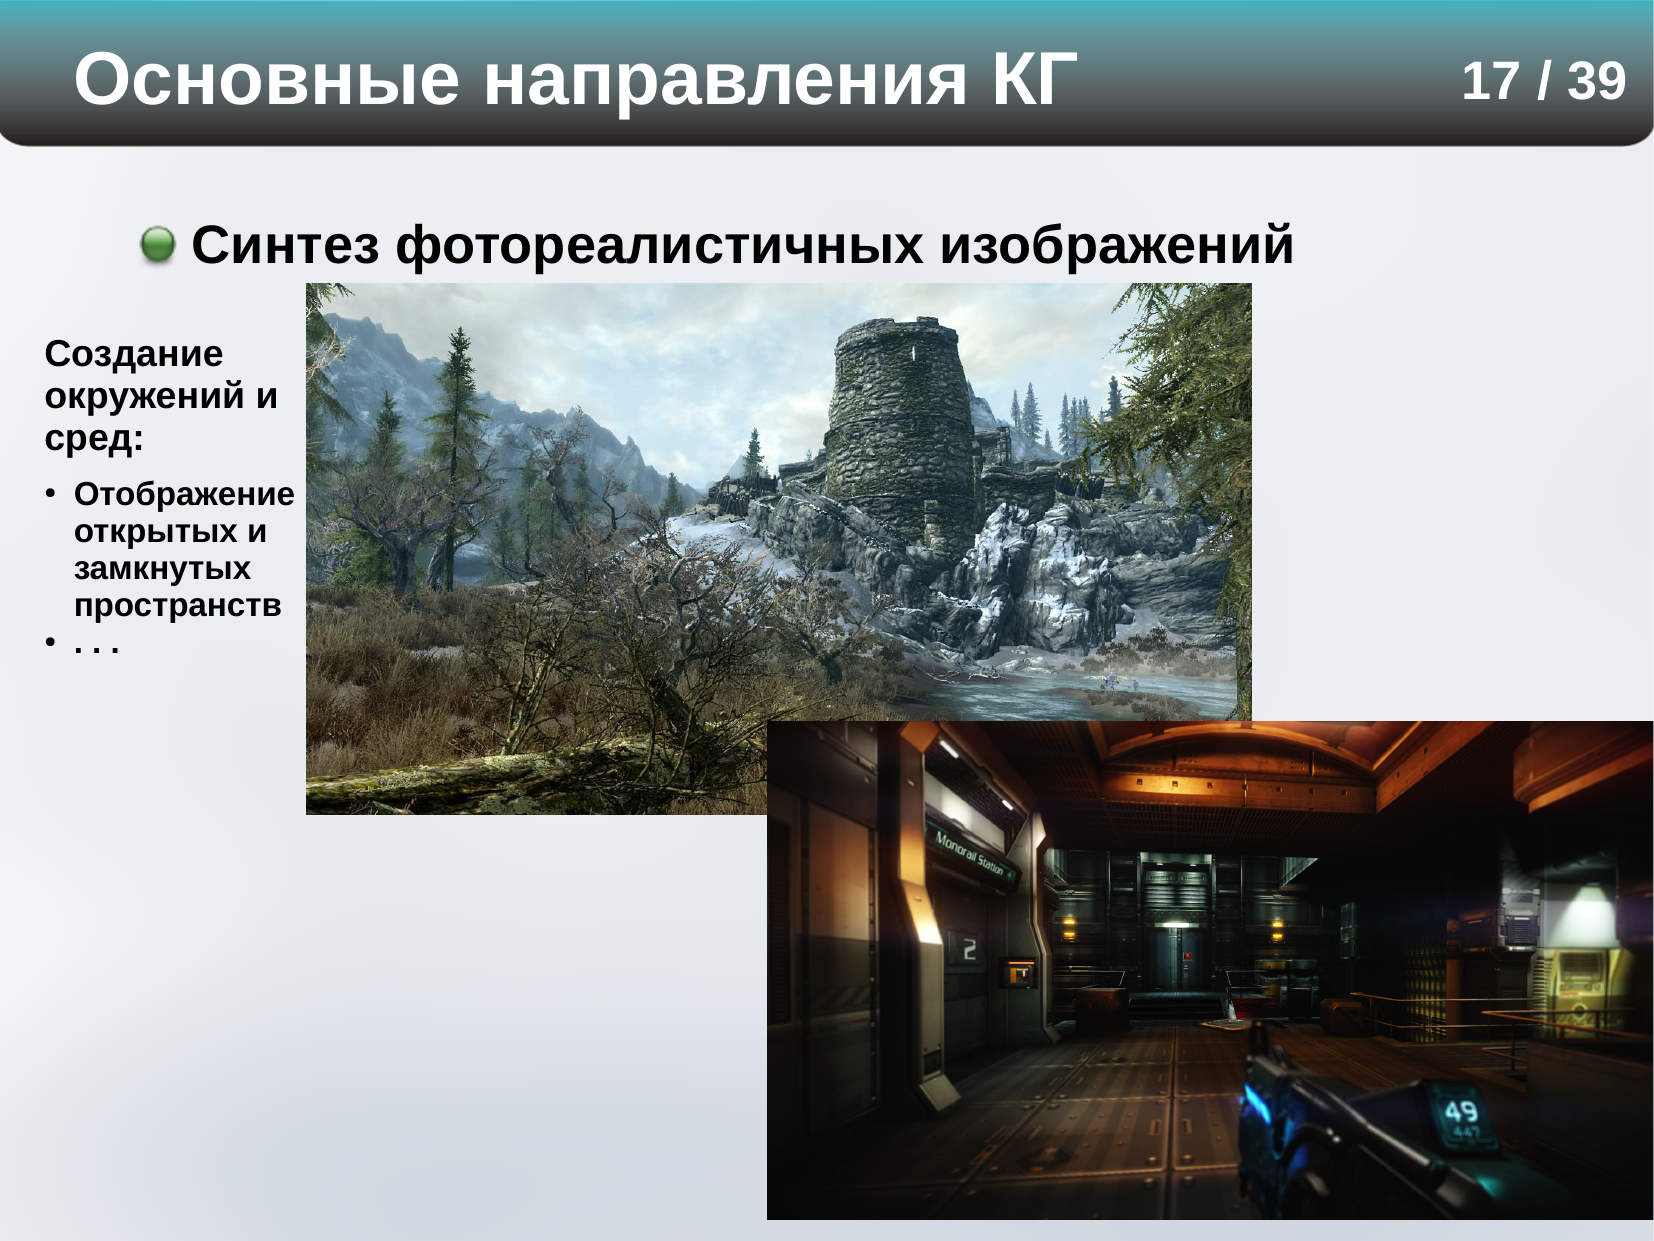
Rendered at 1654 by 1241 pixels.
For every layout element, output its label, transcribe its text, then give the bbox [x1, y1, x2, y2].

text_box Создание окружений и сред: Отображение открытых и замкнутых пространств . . . [29, 324, 306, 669]
text_box Синтез фотореалистичных изображений [118, 206, 1536, 283]
text_box Основные направления КГ [59, 29, 1329, 129]
text_box <номер> / 39 [1446, 42, 1654, 179]
picture [0, 0, 1654, 1241]
